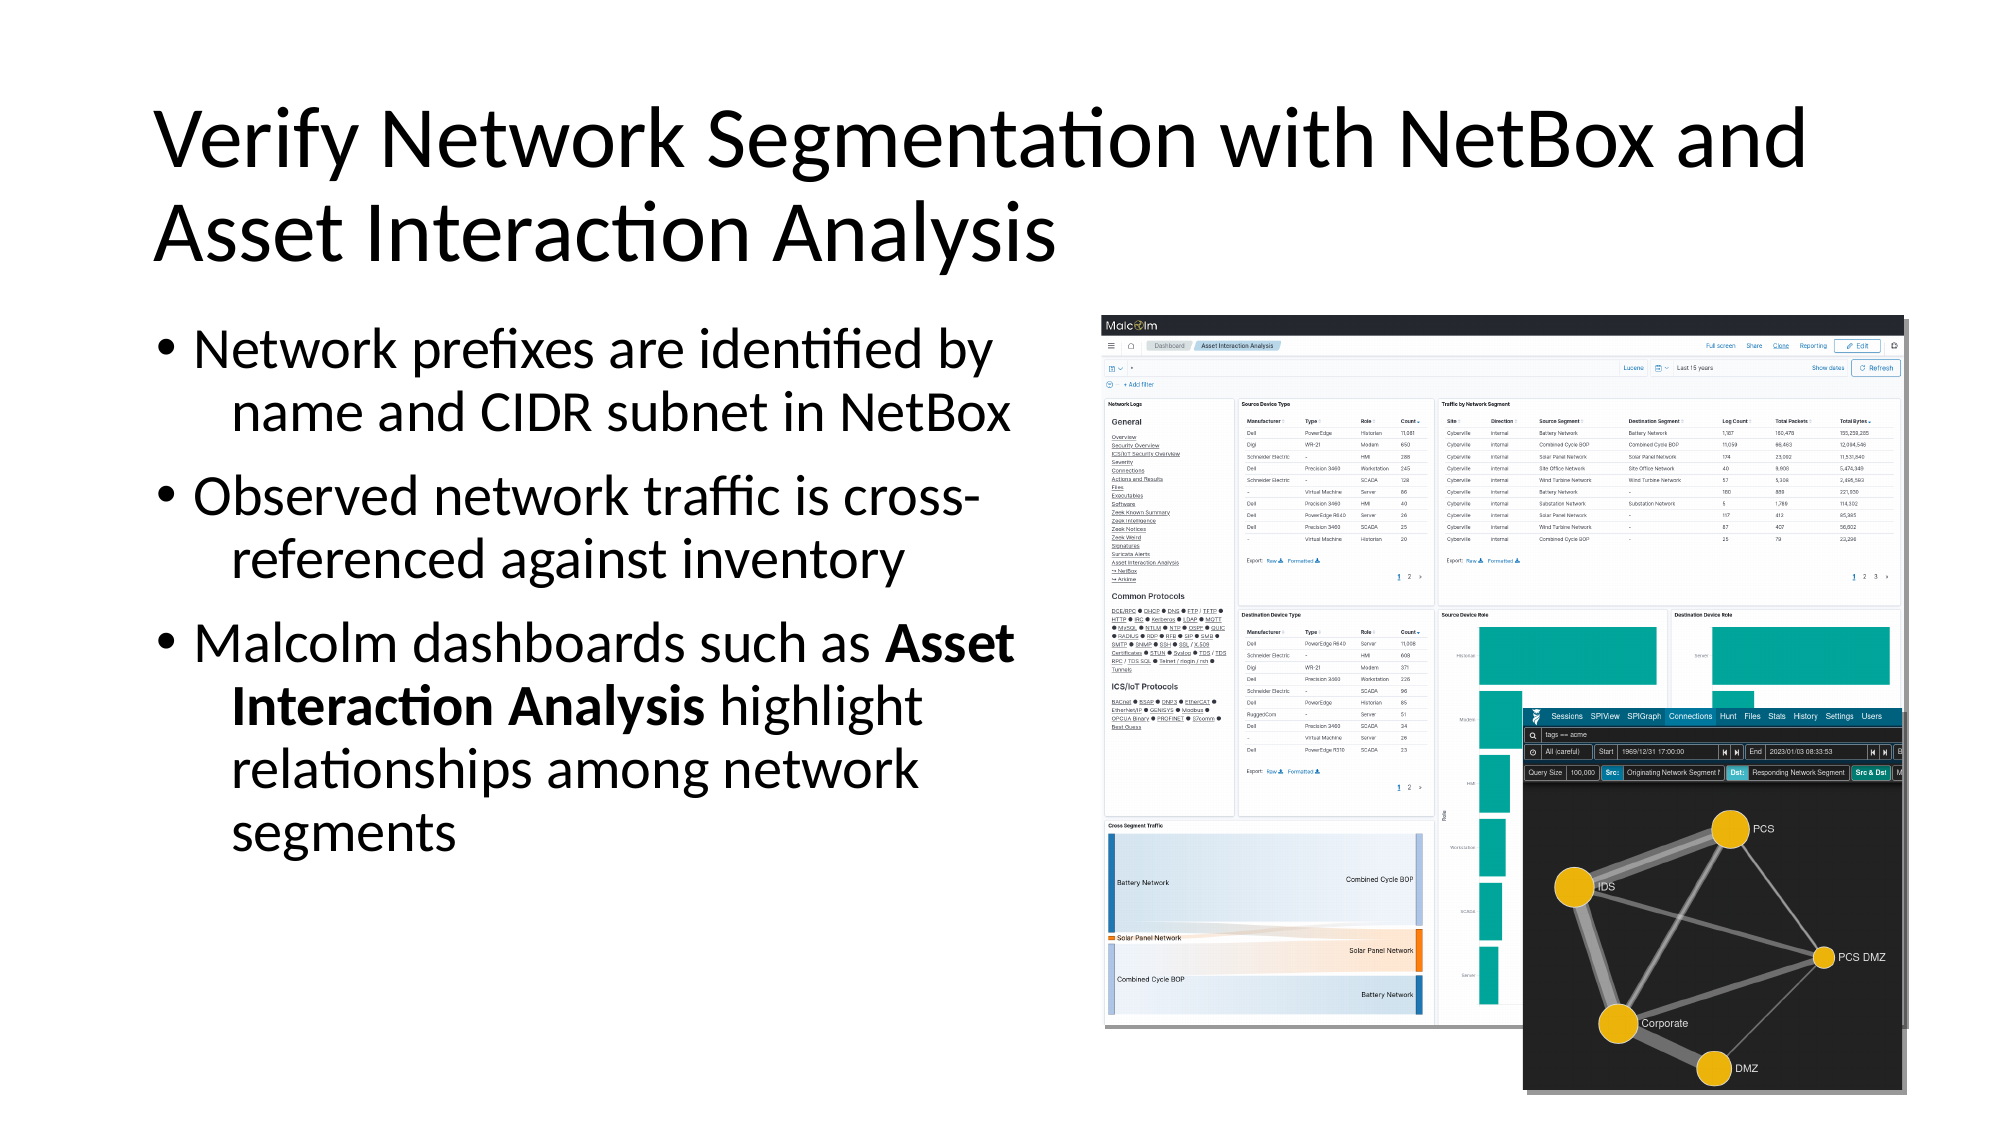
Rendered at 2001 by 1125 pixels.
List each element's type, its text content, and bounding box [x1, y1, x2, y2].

picture [1101, 315, 1904, 1090]
title Verify Network Segmentation with NetBox and Asset Interaction Analysis [153, 91, 1966, 258]
list Network prefixes are identified by name and CIDR subnet in NetBox Observed network traffic is cross-referenced against inventory Malcolm dashboards such as Asset Interaction Analysis highlight relationships among network segments [156, 318, 1101, 779]
